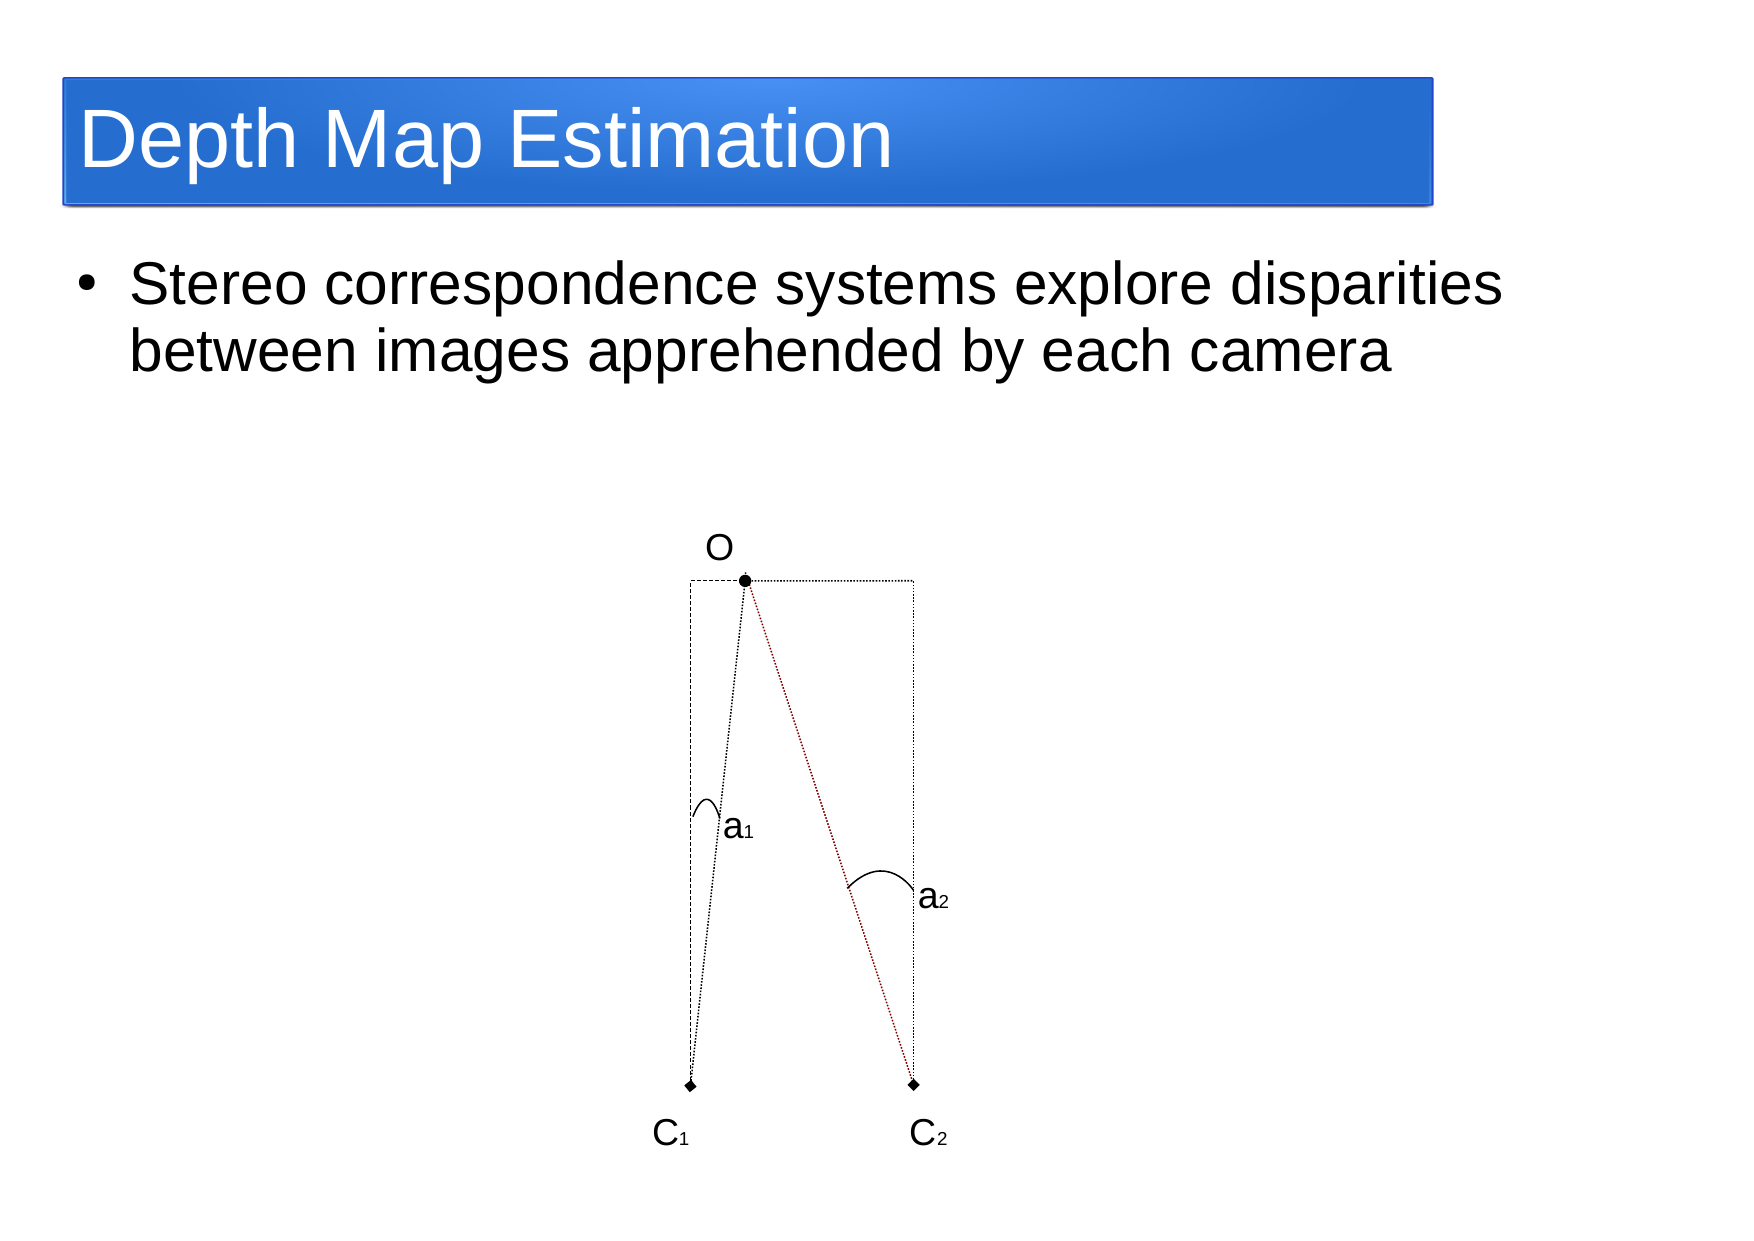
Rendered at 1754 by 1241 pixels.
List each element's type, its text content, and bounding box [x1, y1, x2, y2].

title Depth Map Estimation [78, 80, 1429, 198]
text_box C1 C2 [637, 1103, 974, 1161]
text_box O [690, 519, 809, 576]
text_box a1 [708, 796, 770, 854]
list Stereo correspondence systems explore disparities between images apprehended by each camera [58, 249, 1696, 484]
text_box a2 [903, 867, 964, 925]
picture [58, 77, 1439, 209]
